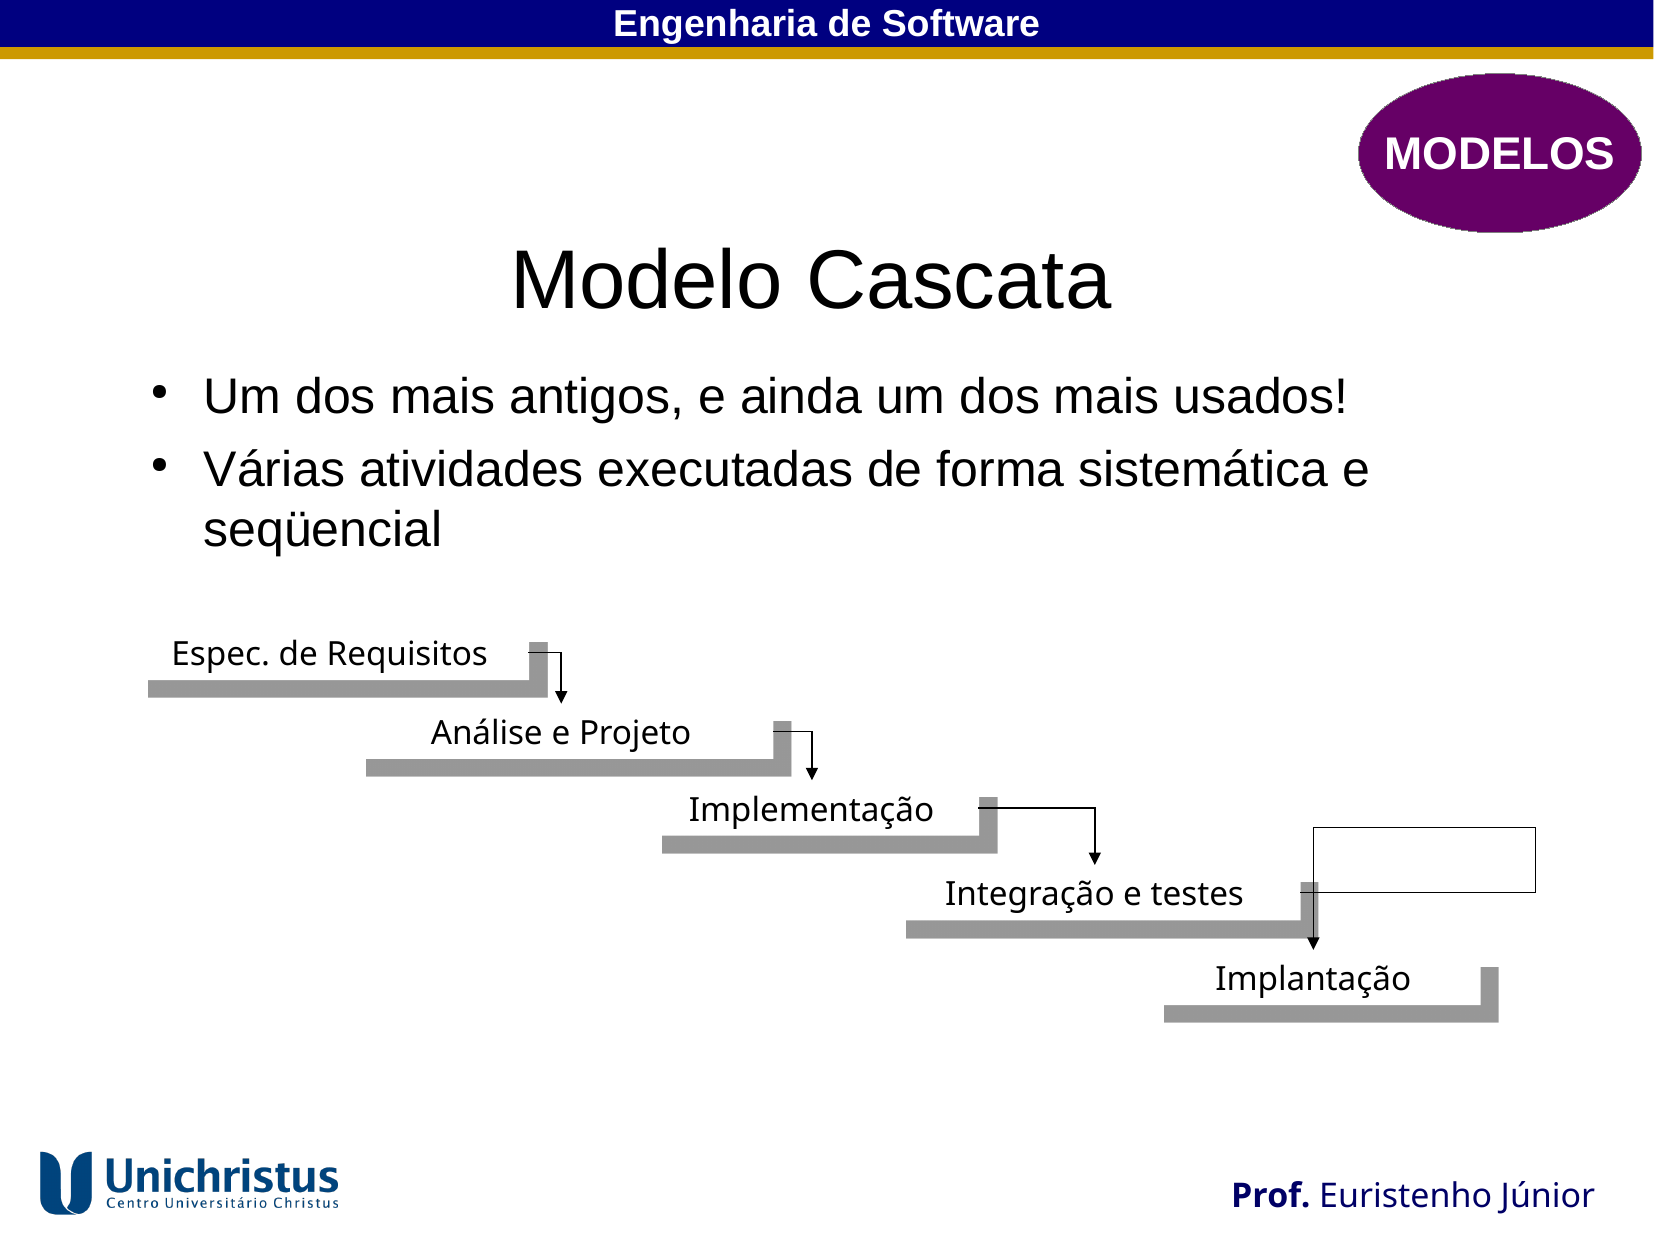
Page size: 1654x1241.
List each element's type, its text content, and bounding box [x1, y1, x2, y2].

text_box Engenharia de Software [0, 0, 1654, 47]
text_box Implantação [1146, 949, 1481, 1006]
text_box Implementação [644, 780, 980, 836]
text_box MODELOS [1358, 73, 1642, 233]
text_box Análise e Projeto [349, 703, 774, 759]
text_box [0, 47, 1654, 60]
title Modelo Cascata [118, 224, 1469, 326]
text_box Integração e testes [889, 864, 1301, 921]
text_box Prof. Euristenho Júnior [1216, 1163, 1654, 1224]
text_box Espec. de Requisitos [130, 624, 530, 681]
picture [35, 1148, 343, 1217]
list Um dos mais antigos, e ainda um dos mais usados! Várias atividades executadas de forma sistemática e seqüencial [118, 355, 1469, 1099]
